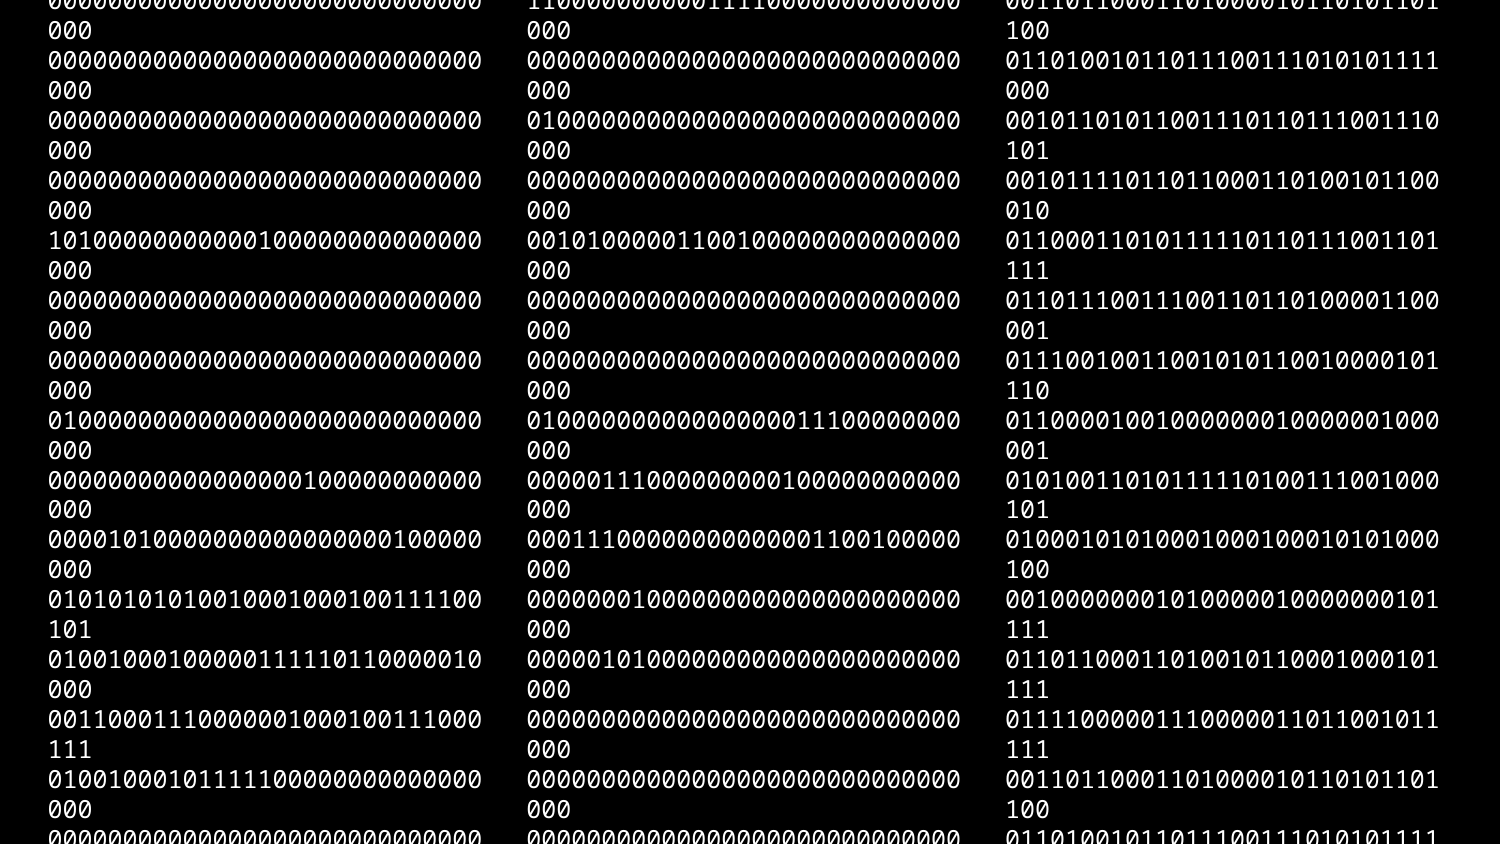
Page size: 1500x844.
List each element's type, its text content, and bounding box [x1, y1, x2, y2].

list 01111111010001010100110001000110 00000010000000010000000100000000 00000000000000000000000000000000 00000000000000000000000000000000 00000001000000000011111000000000 00000001000000000000000000000000 00000000000000000000000000000000 00000000000000000000000000000000 00000000000000000000000000000000 00000000000000000000000000000000 10100000000000100000000000000000 00000000000000000000000000000000 00000000000000000000000000000000 01000000000000000000000000000000 00000000000000000100000000000000 00001010000000000000000100000000 01010101010010001000100111100101 01001000100000111110110000010000 00110001110000001000100111000111 01001000101111100000000000000000 00000000000000000000000000000000 00000000000000001011000000000000 11101000000000000000000000000000 00000000010010001011111100000000 00000000000000000000000000000000 00000000000000000000000001001000 ... [32, 9, 510, 830]
list 01111111010001010100110001000110 00000010000000010000000100000000 00000000000000000000000000000000 00000000000000000000000000000000 00000011000000000011111000000000 00000001000000000000000000000000 11000000000011110000000000000000 00000000000000000000000000000000 01000000000000000000000000000000 00000000000000000000000000000000 00101000001100100000000000000000 00000000000000000000000000000000 00000000000000000000000000000000 01000000000000000011100000000000 00000111000000000100000000000000 00011100000000000001100100000000 00000001000000000000000000000000 00000101000000000000000000000000 00000000000000000000000000000000 00000000000000000000000000000000 00000000000000000000000000000000 00000000000000000000000000000000 00000000000000000000000000000000 00000000000000000000000000000000 01011100001001010000000000000000 00000000000000000000000000000000 ... [511, 9, 989, 830]
list 00101111011011000110100101100010 01100011001011100111001101101111 00101110001101100010000000101111 01110101011100110111001000101111 01101100011010010110001000101111 01111000001110000011011001011111 00110110001101000010110101101100 01101001011011100111010101111000 00101101011001110110111001110101 00101111011011000110100101100010 01100011010111110110111001101111 01101110011100110110100001100001 01110010011001010110010000101110 01100001001000000010000001000001 01010011010111110100111001000101 01000101010001000100010101000100 00100000001010000010000000101111 01101100011010010110001000101111 01111000001110000011011001011111 00110110001101000010110101101100 01101001011011100111010101111000 00101101011001110110111001110101 00101111011011000110010000101101 01101100011010010110111001110101 01111000001011010111100000111000 00110110001011010011011000110100 ... [990, 9, 1468, 830]
